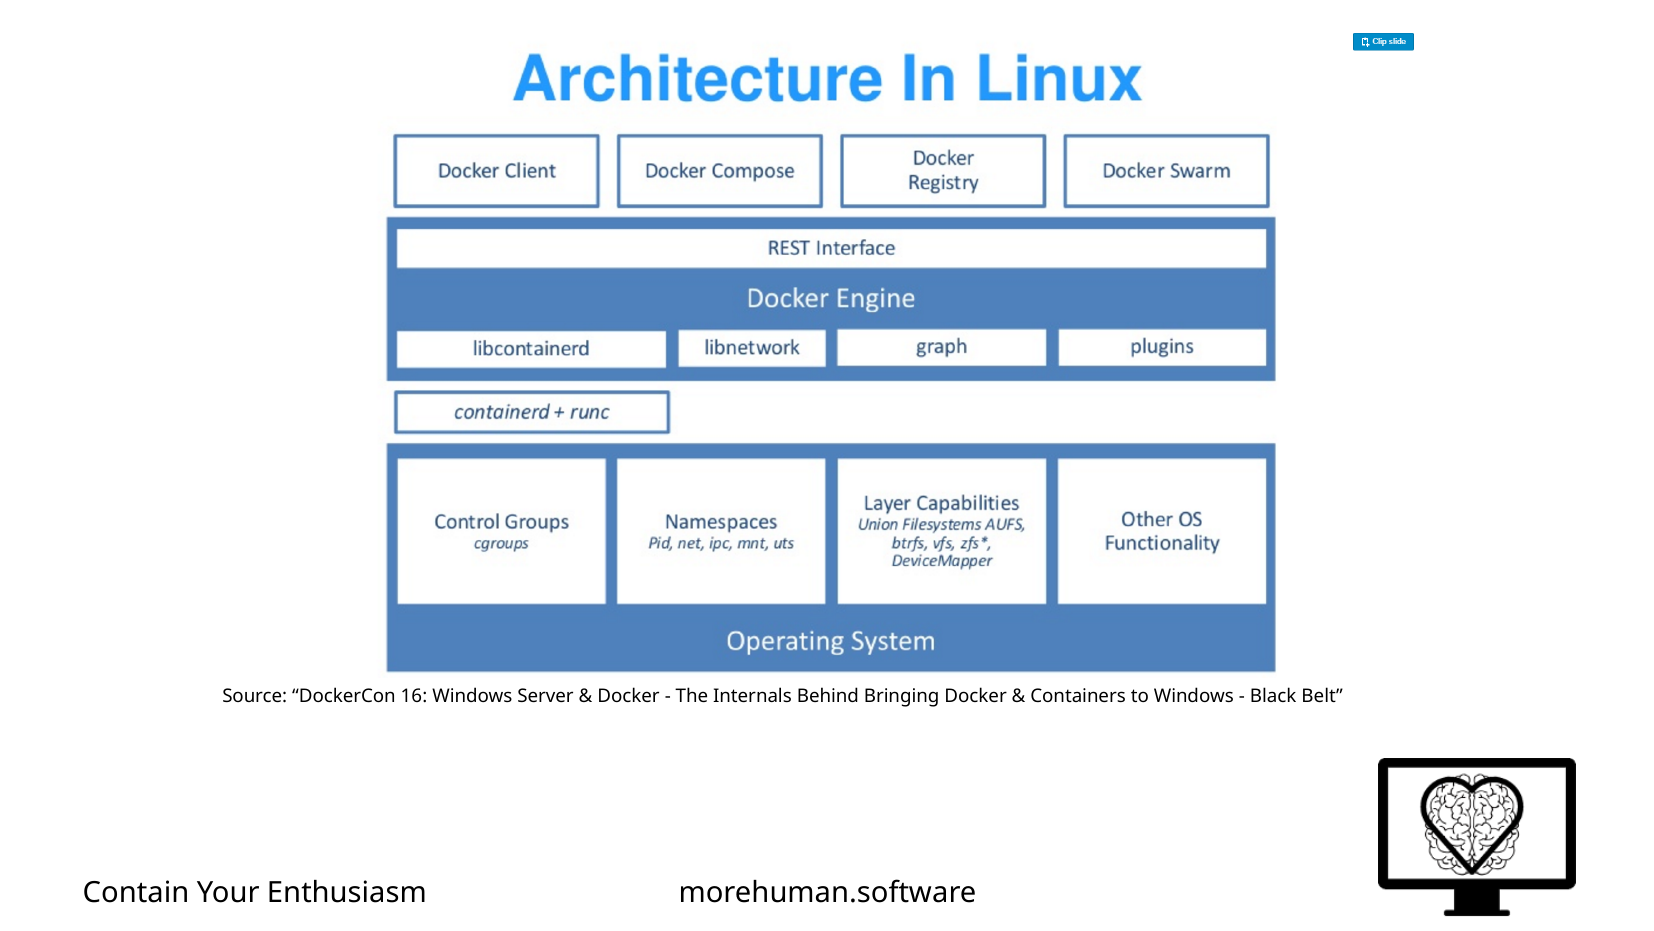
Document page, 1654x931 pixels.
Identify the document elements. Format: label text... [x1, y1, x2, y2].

text_box Source: “DockerCon 16: Windows Server & Docker - The Internals Behind Bringing Docker & Containers to Windows - Black Belt” [207, 675, 1447, 712]
picture [228, 4, 1426, 675]
picture [1378, 758, 1576, 925]
